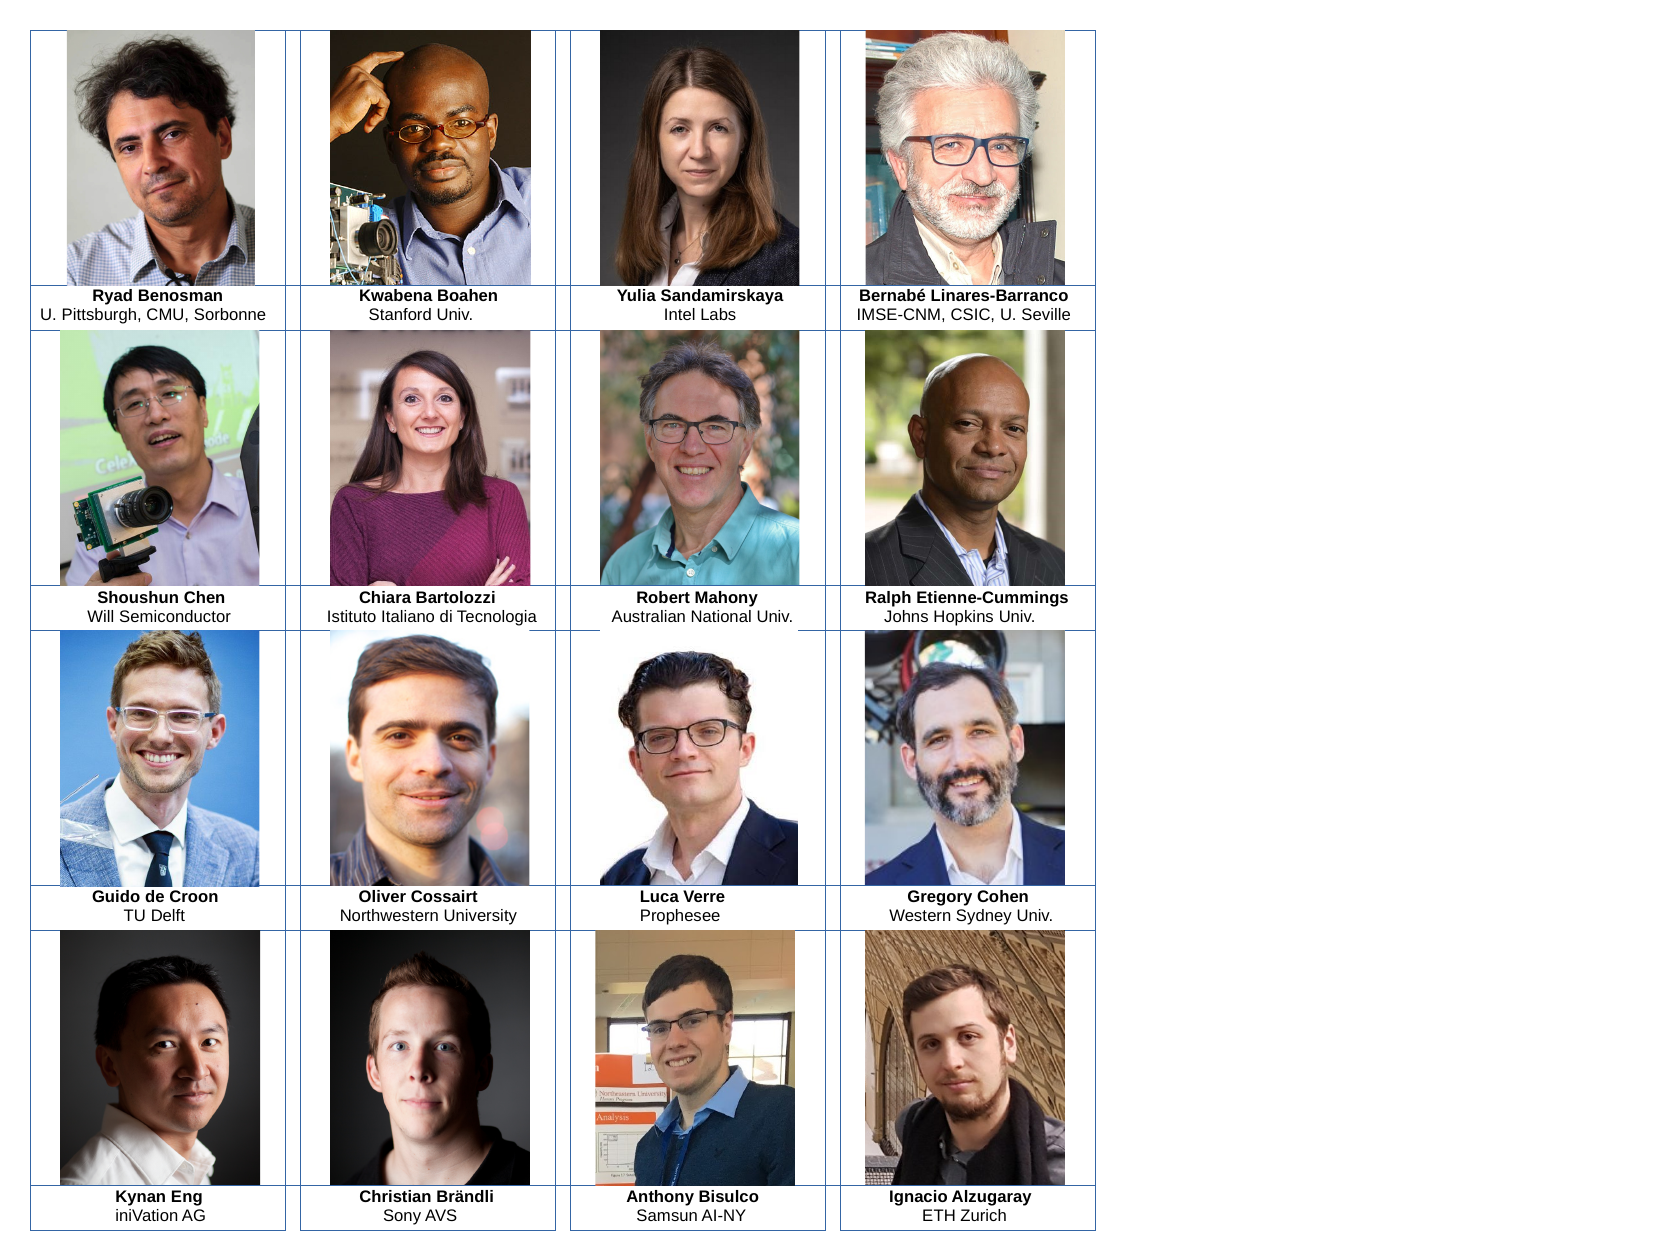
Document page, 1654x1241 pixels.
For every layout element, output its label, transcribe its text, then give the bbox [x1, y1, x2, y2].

picture [865, 30, 1066, 279]
picture [330, 30, 531, 279]
picture [600, 634, 798, 879]
picture [595, 933, 796, 1180]
picture [60, 933, 261, 1180]
picture [330, 933, 530, 1180]
picture [865, 933, 1066, 1186]
text_box Kynan Eng Christian Brändli Anthony Bisulco Ignacio Alzugaray iniVation AG Sony AVS Samsun AI-NY ETH Zurich [25, 1180, 1047, 1233]
picture [600, 30, 800, 279]
picture [60, 634, 260, 879]
text_box Shoushun Chen Chiara Bartolozzi Robert Mahony Ralph Etienne-Cummings Will Semiconductor Istituto Italiano di Tecnologia Australian National Univ. Johns Hopkins Univ. [25, 580, 1085, 634]
text_box Guido de Croon Oliver Cossairt Luca Verre Gregory Cohen TU Delft Northwestern University Prophesee Western Sydney Univ. [25, 879, 1069, 933]
picture [330, 634, 530, 879]
picture [861, 332, 1066, 580]
picture [66, 30, 256, 279]
picture [864, 634, 1066, 879]
picture [60, 332, 260, 580]
picture [330, 332, 531, 580]
text_box Ryad Benosman Kwabena Boahen Yulia Sandamirskaya Bernabé Linares-Barranco U. Pittsburgh, CMU, Sorbonne Stanford Univ. Intel Labs IMSE-CNM, CSIC, U. Seville [25, 279, 1087, 332]
picture [600, 332, 800, 580]
